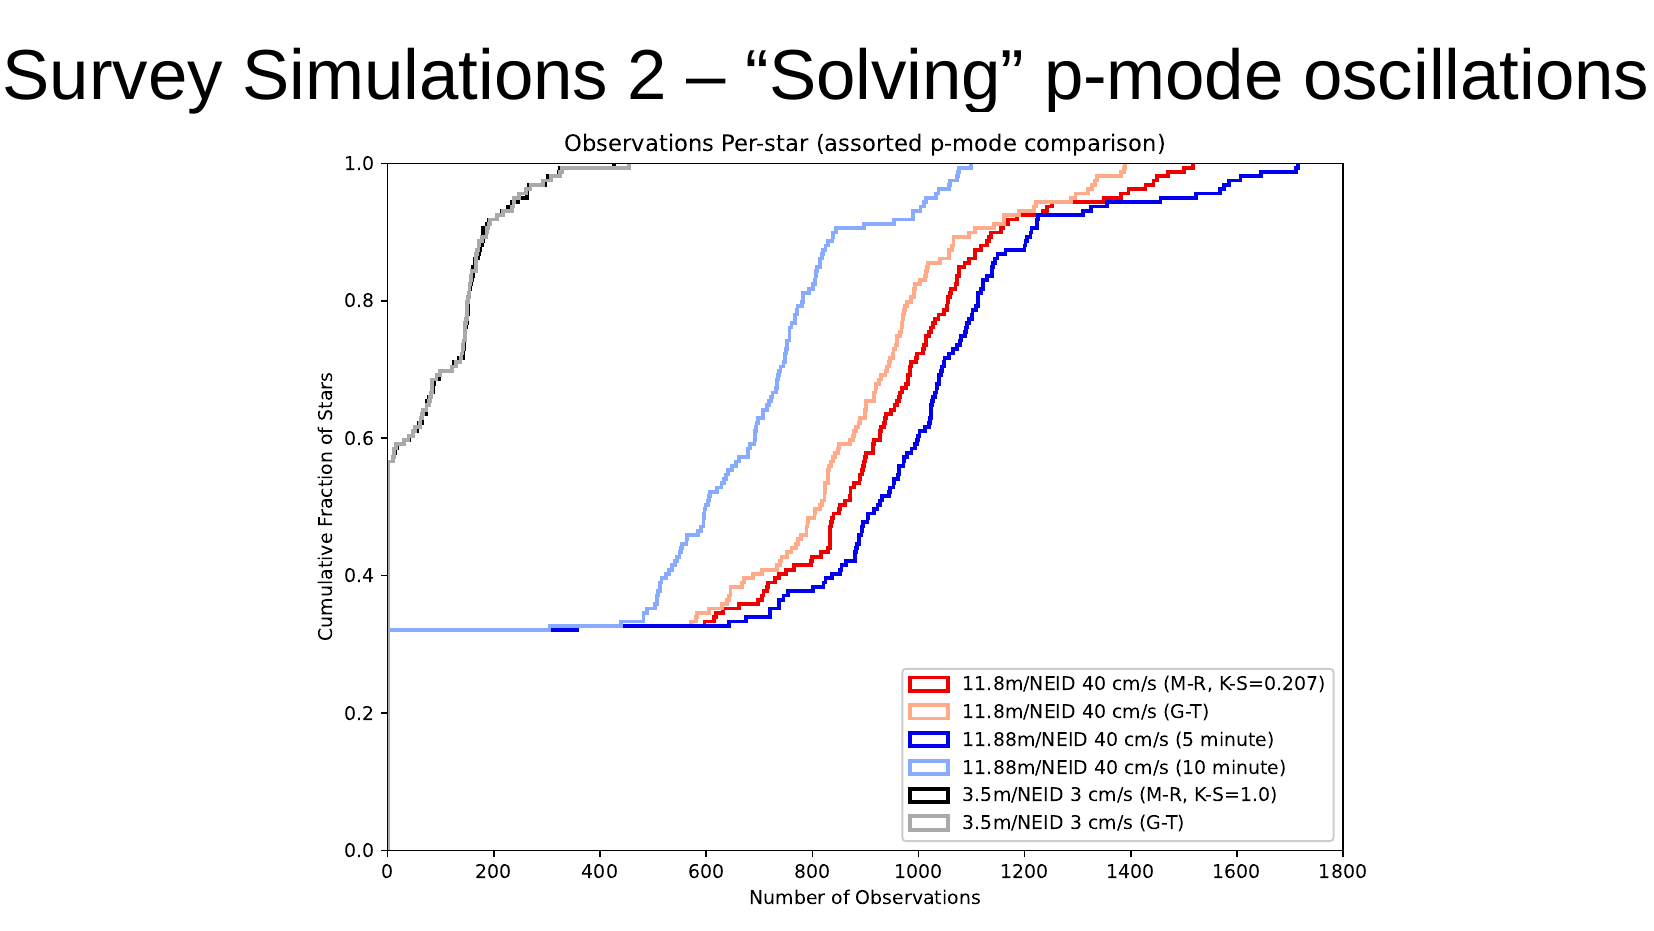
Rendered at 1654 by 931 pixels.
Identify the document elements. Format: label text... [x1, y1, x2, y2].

picture [297, 112, 1388, 931]
title Survey Simulations 2 – “Solving” p-mode oscillations [0, 0, 1654, 151]
